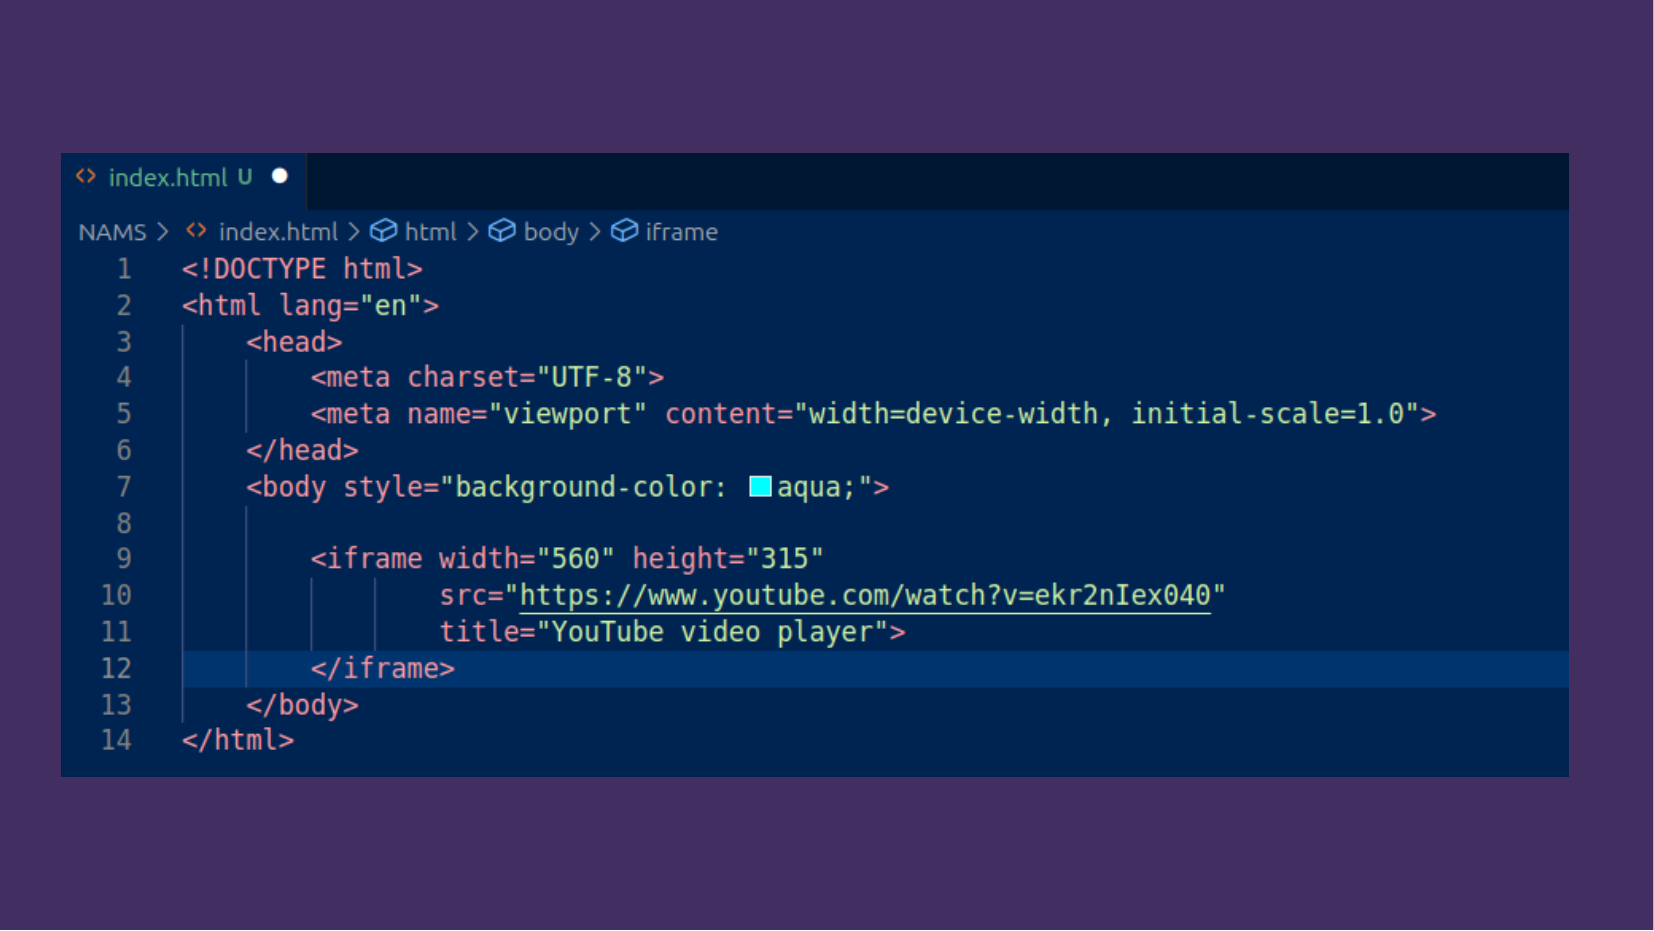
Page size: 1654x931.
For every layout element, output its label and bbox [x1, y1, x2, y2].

picture [61, 153, 1569, 777]
